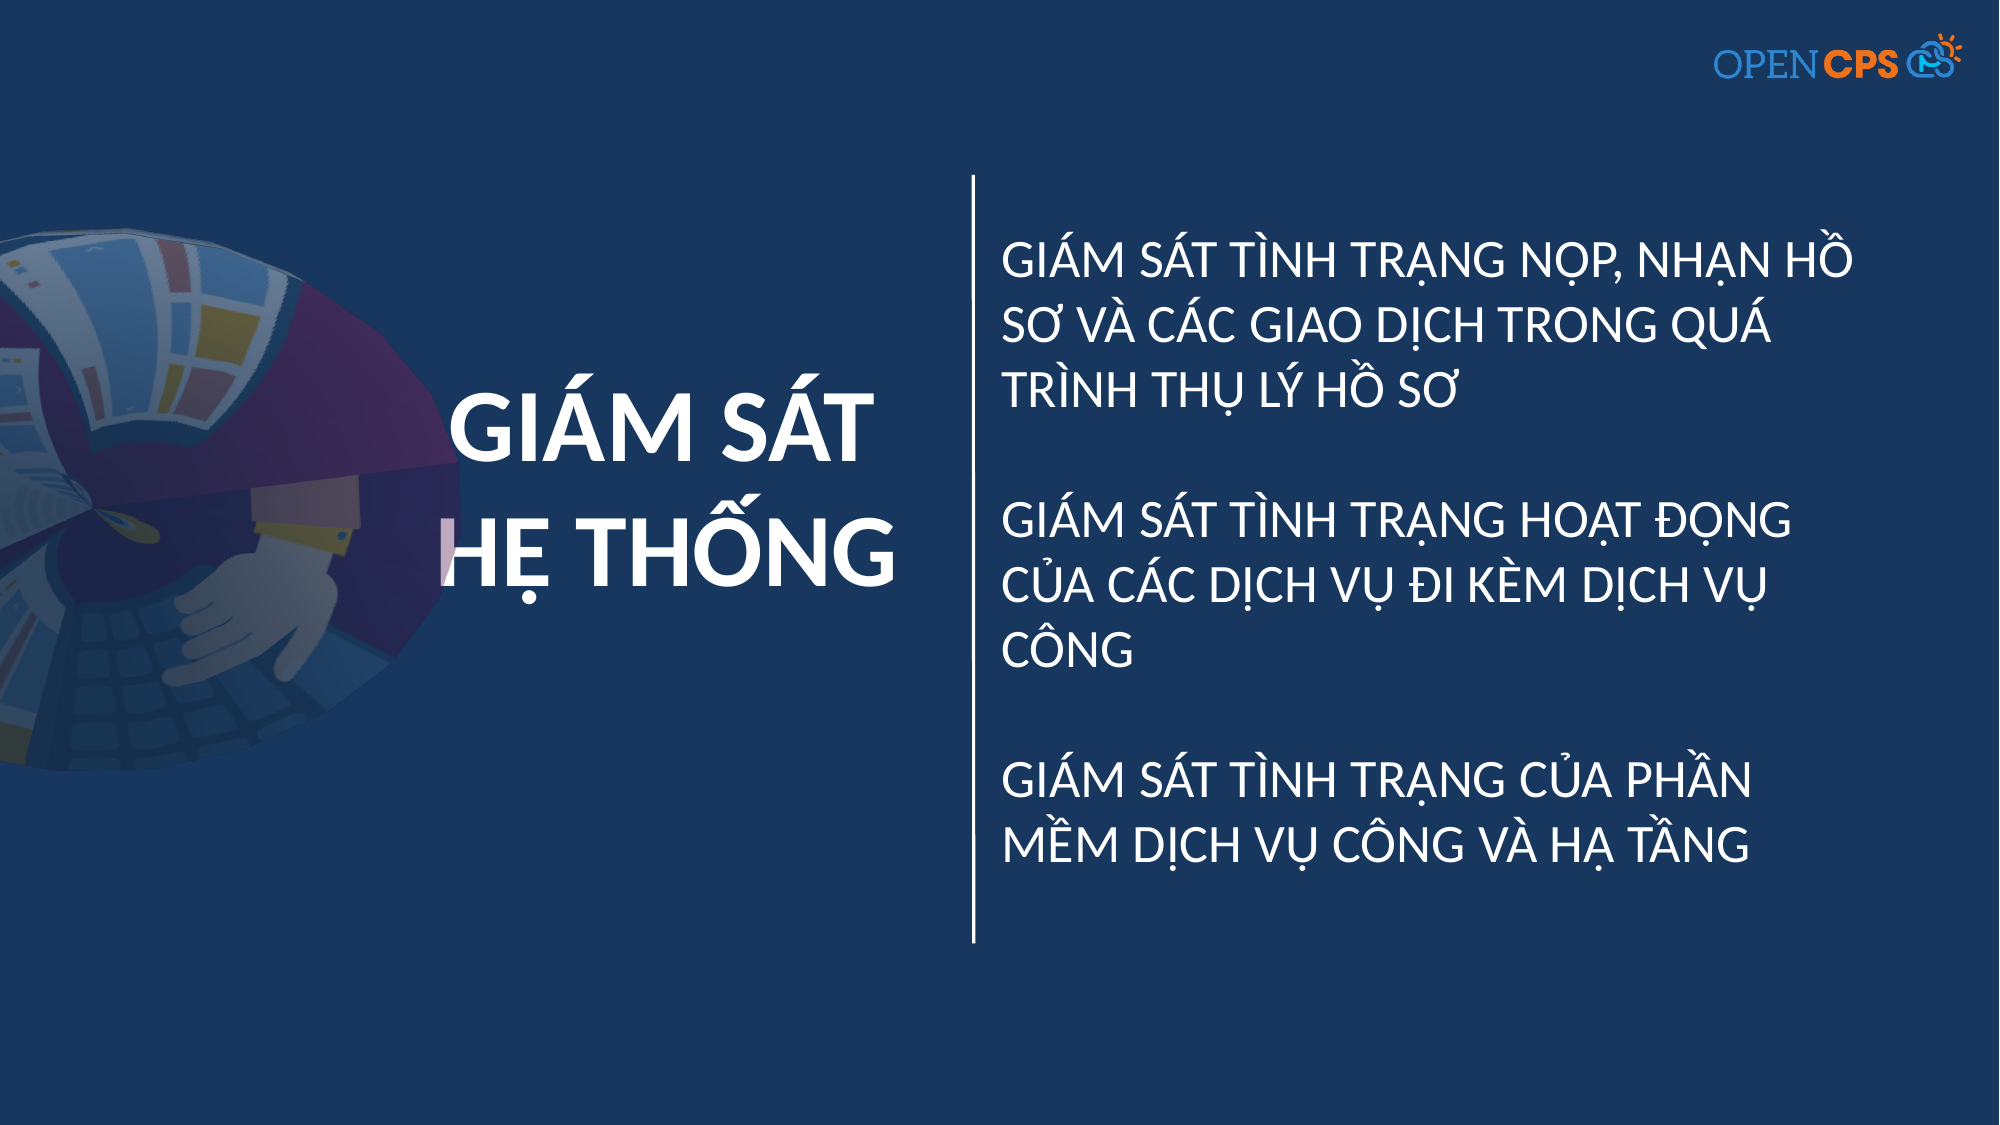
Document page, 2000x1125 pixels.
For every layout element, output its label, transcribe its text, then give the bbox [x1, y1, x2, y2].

text_box GIÁM SÁT TÌNH TRẠNG NỘP, NHẬN HỒ SƠ VÀ CÁC GIAO DỊCH TRONG QUÁ TRÌNH THỤ LÝ HỒ SƠ GIÁM SÁT TÌNH TRẠNG HOẠT ĐỘNG CỦA CÁC DỊCH VỤ ĐI KÈM DỊCH VỤ CÔNG GIÁM SÁT TÌNH TRẠNG CỦA PHẦN MỀM DỊCH VỤ CÔNG VÀ HẠ TẦNG [986, 215, 1874, 881]
text_box GIÁM SÁT HỆ THỐNG [420, 349, 914, 615]
picture [1709, 29, 1966, 85]
